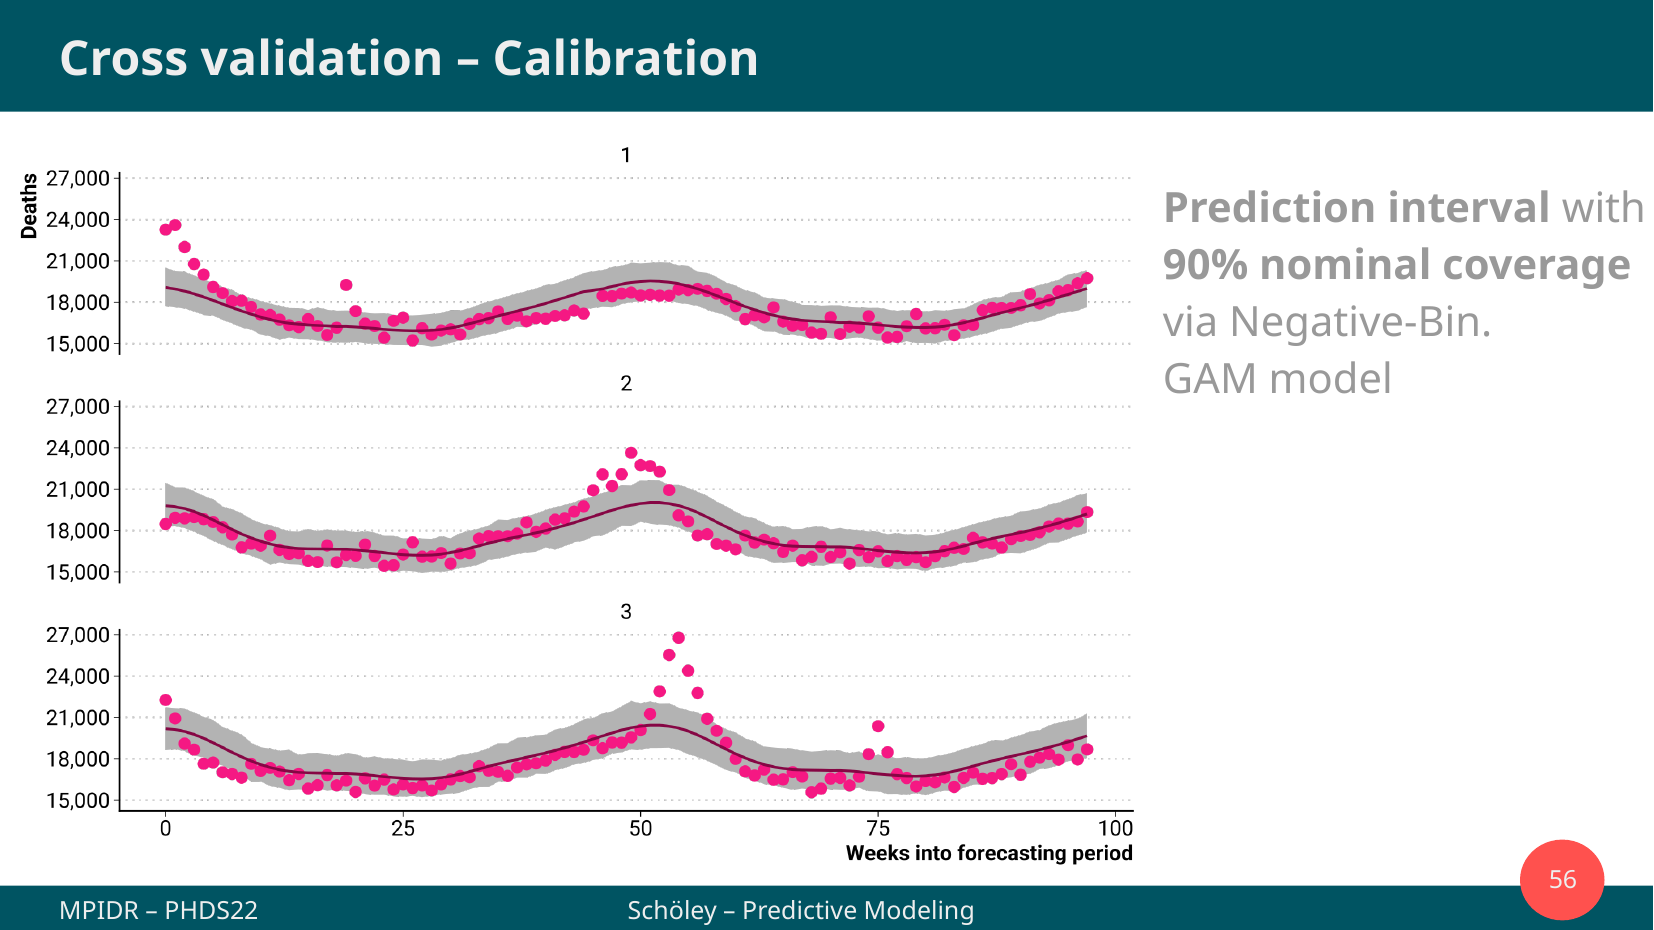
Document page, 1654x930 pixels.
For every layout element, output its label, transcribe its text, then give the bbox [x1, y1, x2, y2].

picture [10, 127, 1143, 875]
text_box Prediction interval with 90% nominal coverage via Negative-Bin. GAM model [1148, 170, 1611, 431]
title Cross validation – Calibration [58, 0, 1594, 117]
